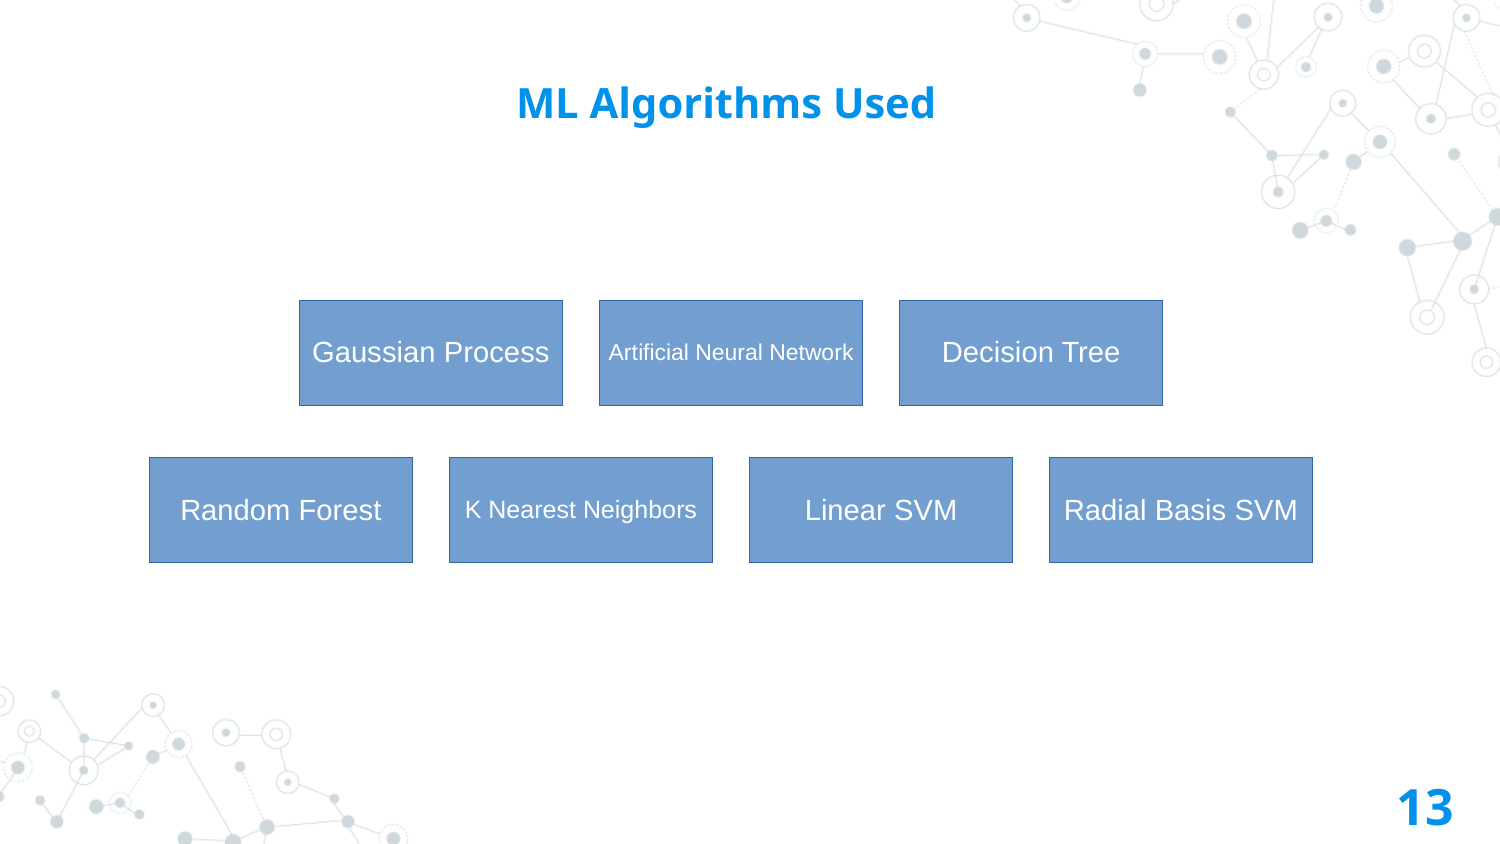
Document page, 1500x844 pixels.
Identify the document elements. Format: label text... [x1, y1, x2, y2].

text_box Artificial Neural Network [599, 300, 863, 406]
text_box Gaussian Process [299, 300, 563, 406]
picture [0, 0, 1500, 844]
text_box Linear SVM [749, 457, 1013, 563]
text_box ML Algorithms Used [105, 26, 1348, 142]
text_box K Nearest Neighbors [449, 457, 713, 563]
text_box <number> [1378, 760, 1469, 826]
text_box Decision Tree [899, 300, 1163, 406]
text_box Radial Basis SVM [1049, 457, 1313, 563]
text_box Random Forest [149, 457, 413, 563]
